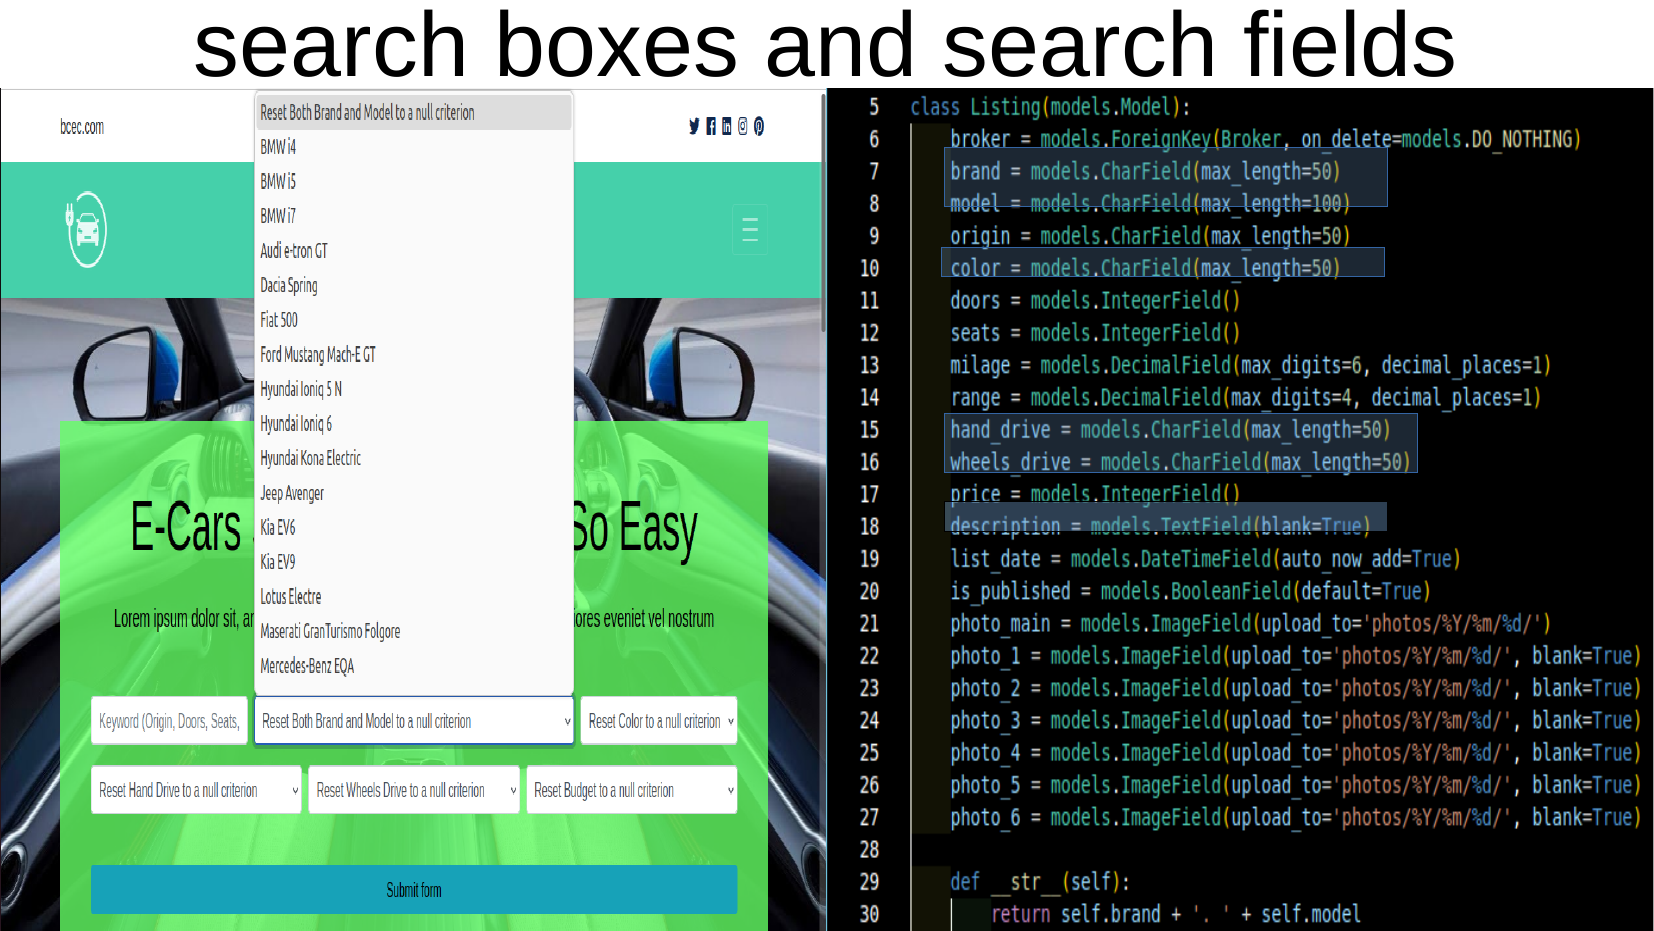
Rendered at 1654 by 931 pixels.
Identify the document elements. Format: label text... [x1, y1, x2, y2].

text_box [941, 247, 1385, 277]
picture [0, 88, 1654, 931]
text_box [944, 147, 1388, 207]
text_box [944, 501, 1388, 532]
text_box [944, 413, 1418, 473]
title search boxes and search fields [82, 0, 1571, 88]
